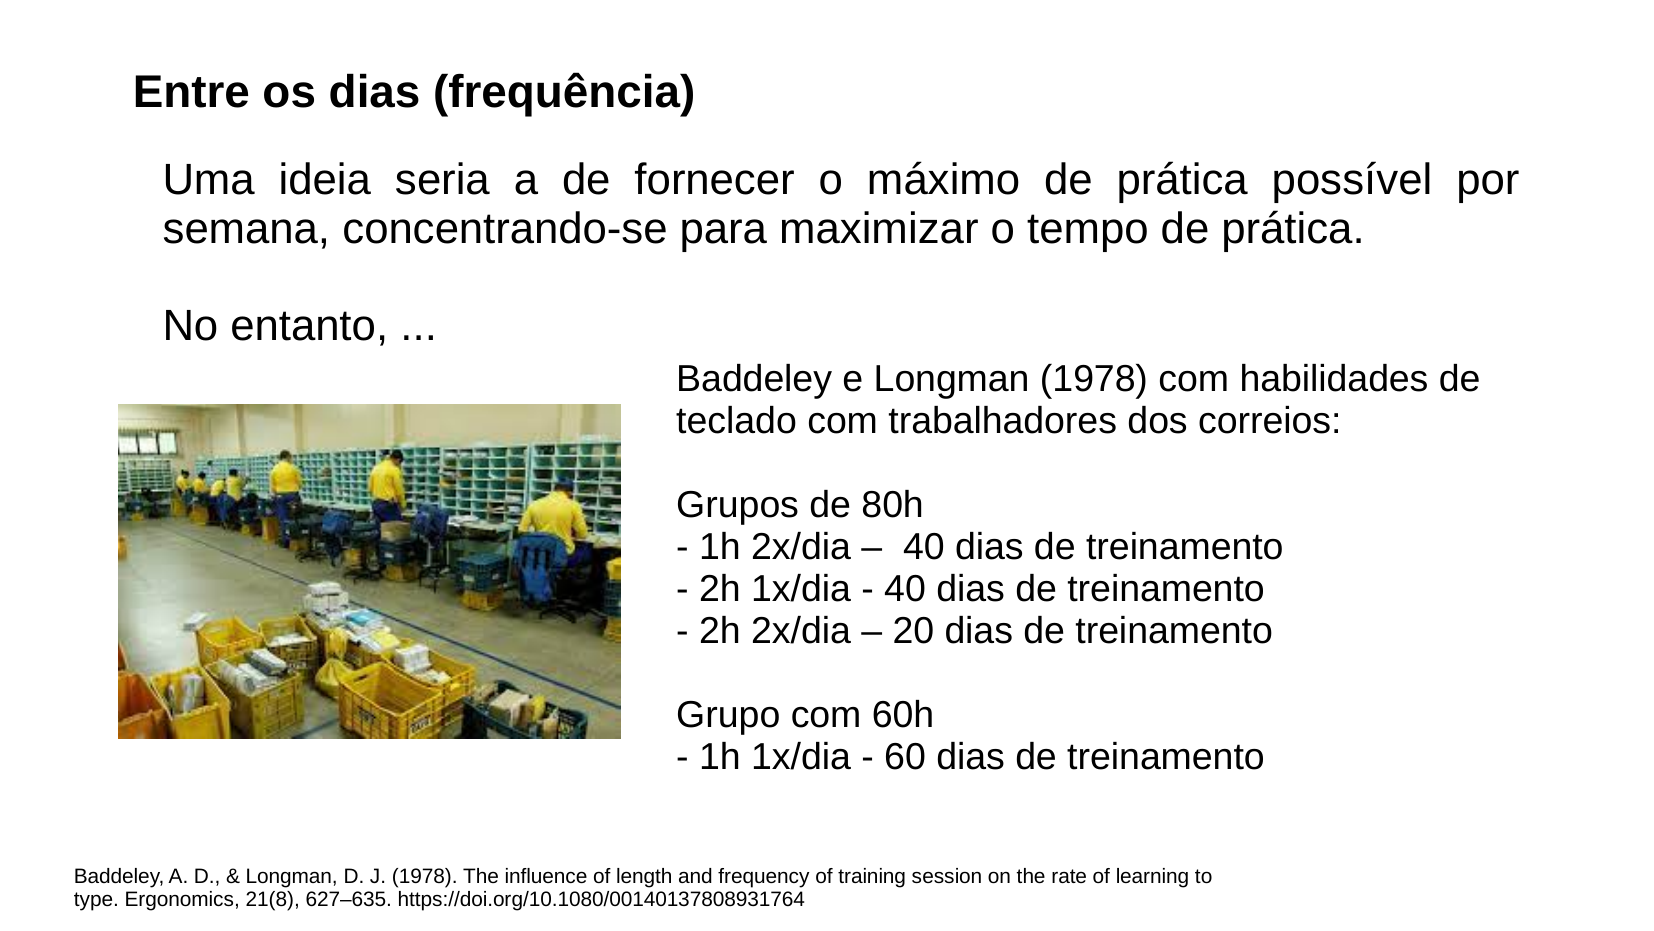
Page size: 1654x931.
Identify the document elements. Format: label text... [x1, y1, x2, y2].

picture [118, 404, 621, 739]
text_box Baddeley e Longman (1978) com habilidades de teclado com trabalhadores dos correios: Grupos de 80h - 1h 2x/dia – 40 dias de treinamento - 2h 1x/dia - 40 dias de treinamento - 2h 2x/dia – 20 dias de treinamento Grupo com 60h - 1h 1x/dia - 60 dias de treinamento [661, 350, 1607, 827]
text_box Baddeley, A. D., & Longman, D. J. (1978). The influence of length and frequency of training session on the rate of learning to type. Ergonomics, 21(8), 627–635. https://doi.org/10.1080/00140137808931764 [59, 857, 1253, 919]
text_box Entre os dias (frequência) [118, 59, 711, 126]
text_box Uma ideia seria a de fornecer o máximo de prática possível por semana, concentrando-se para maximizar o tempo de prática. No entanto, ... [147, 147, 1536, 358]
